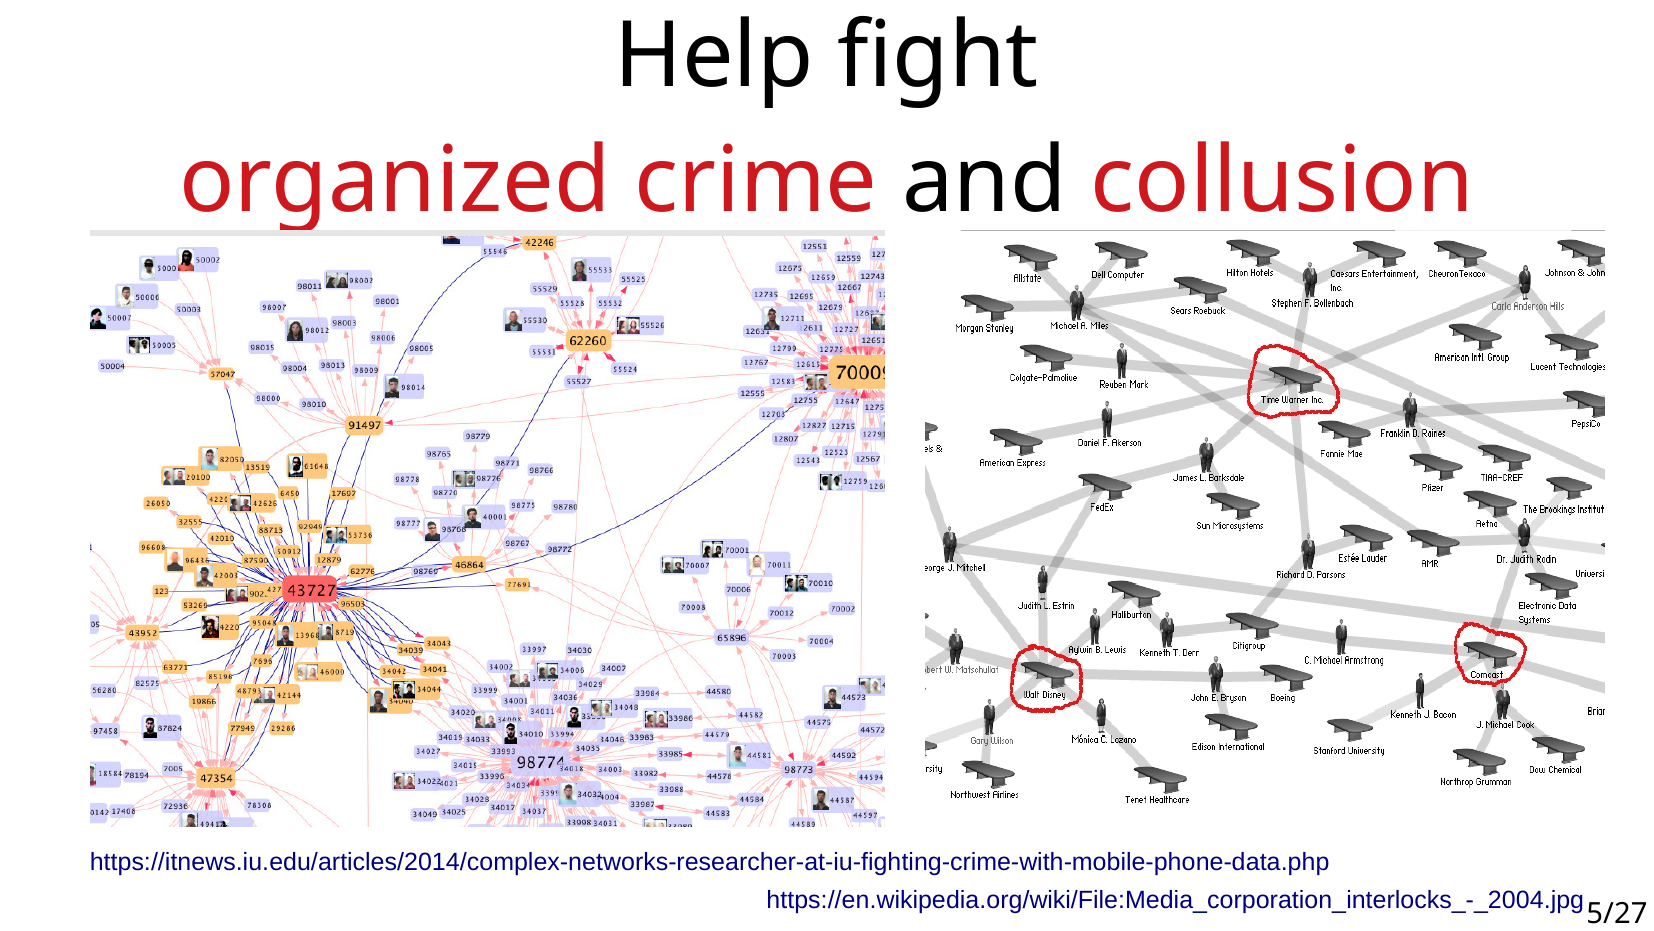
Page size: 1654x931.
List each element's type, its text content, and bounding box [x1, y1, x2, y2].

picture [90, 230, 886, 827]
text_box https://itnews.iu.edu/articles/2014/complex-networks-researcher-at-iu-fighting-crime-with-mobile-phone-data.php [75, 840, 1399, 883]
title Help fight organized crime and collusion [0, 0, 1654, 243]
text_box https://en.wikipedia.org/wiki/File:Media_corporation_interlocks_-_2004.jpg [751, 878, 1606, 929]
picture [925, 230, 1606, 813]
